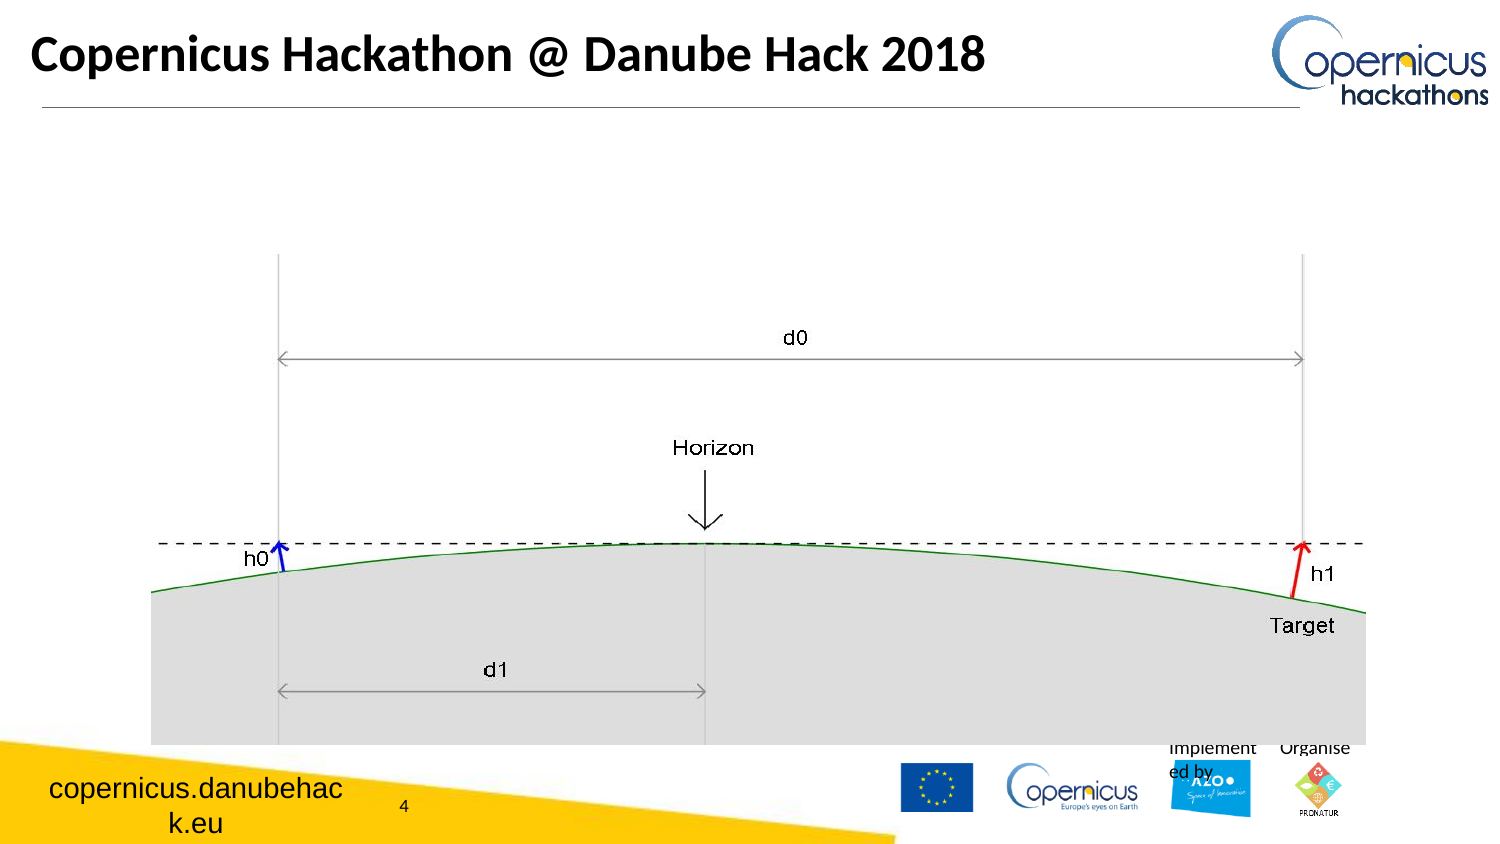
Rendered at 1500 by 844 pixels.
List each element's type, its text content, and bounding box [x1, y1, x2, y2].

slide_number <number> [384, 782, 722, 827]
picture [0, 254, 1366, 844]
title Copernicus Hackathon @ Danube Hack 2018 [15, 23, 1288, 86]
picture [1272, 15, 1489, 105]
picture [1280, 756, 1356, 821]
footer copernicus.danubehack.eu [28, 782, 365, 827]
